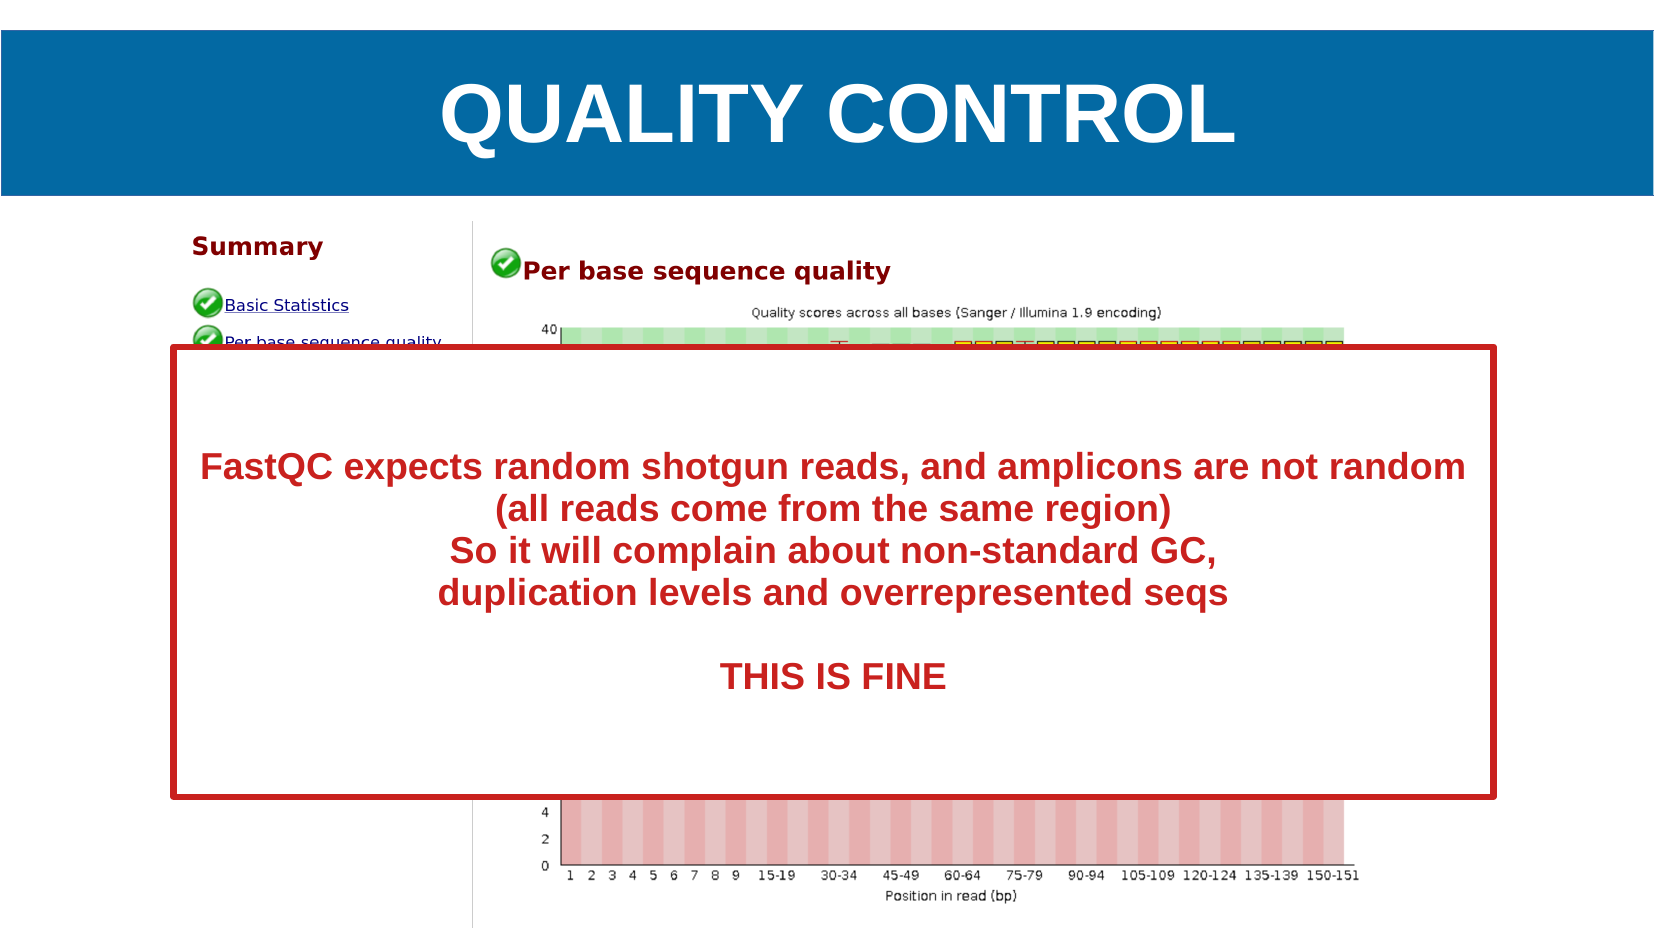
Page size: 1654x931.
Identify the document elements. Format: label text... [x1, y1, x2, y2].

text_box [1, 30, 1654, 196]
picture [179, 221, 1369, 346]
text_box QUALITY CONTROL [388, 59, 1289, 168]
text_box FastQC expects random shotgun reads, and amplicons are not random (all reads come from the same region) So it will complain about non-standard GC, duplication levels and overrepresented seqs THIS IS FINE [173, 346, 1494, 797]
picture [179, 797, 1369, 928]
